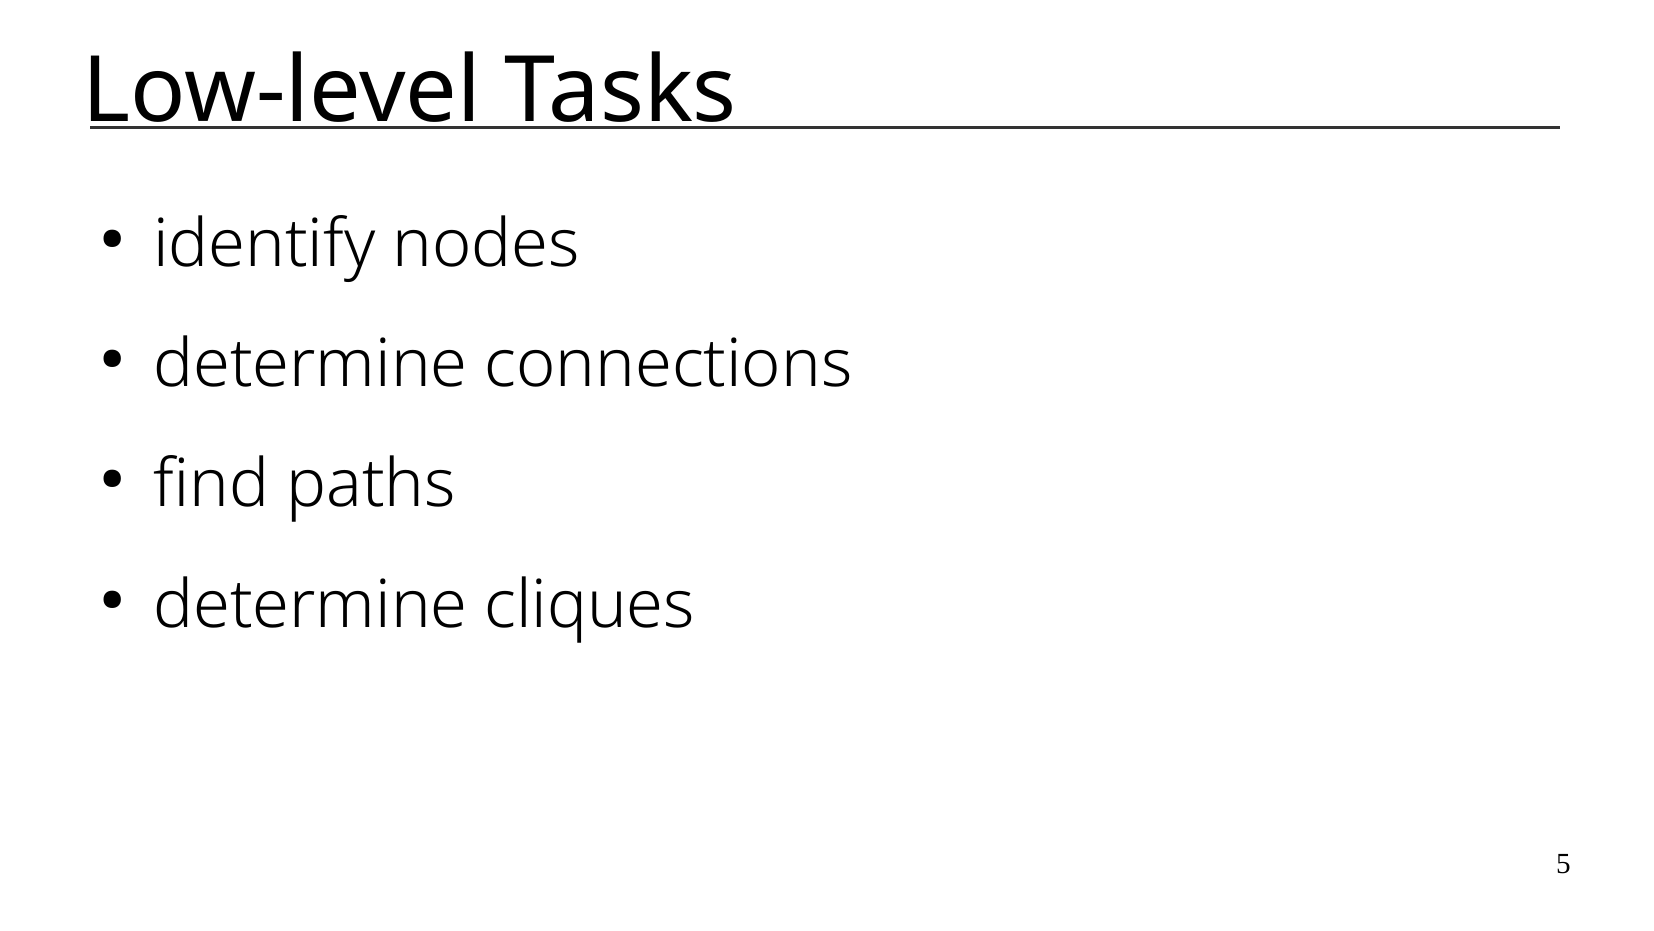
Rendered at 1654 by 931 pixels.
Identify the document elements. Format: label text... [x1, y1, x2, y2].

list identify nodes determine connections find paths determine cliques [82, 195, 1571, 811]
title Low-level Tasks [82, 32, 1571, 140]
